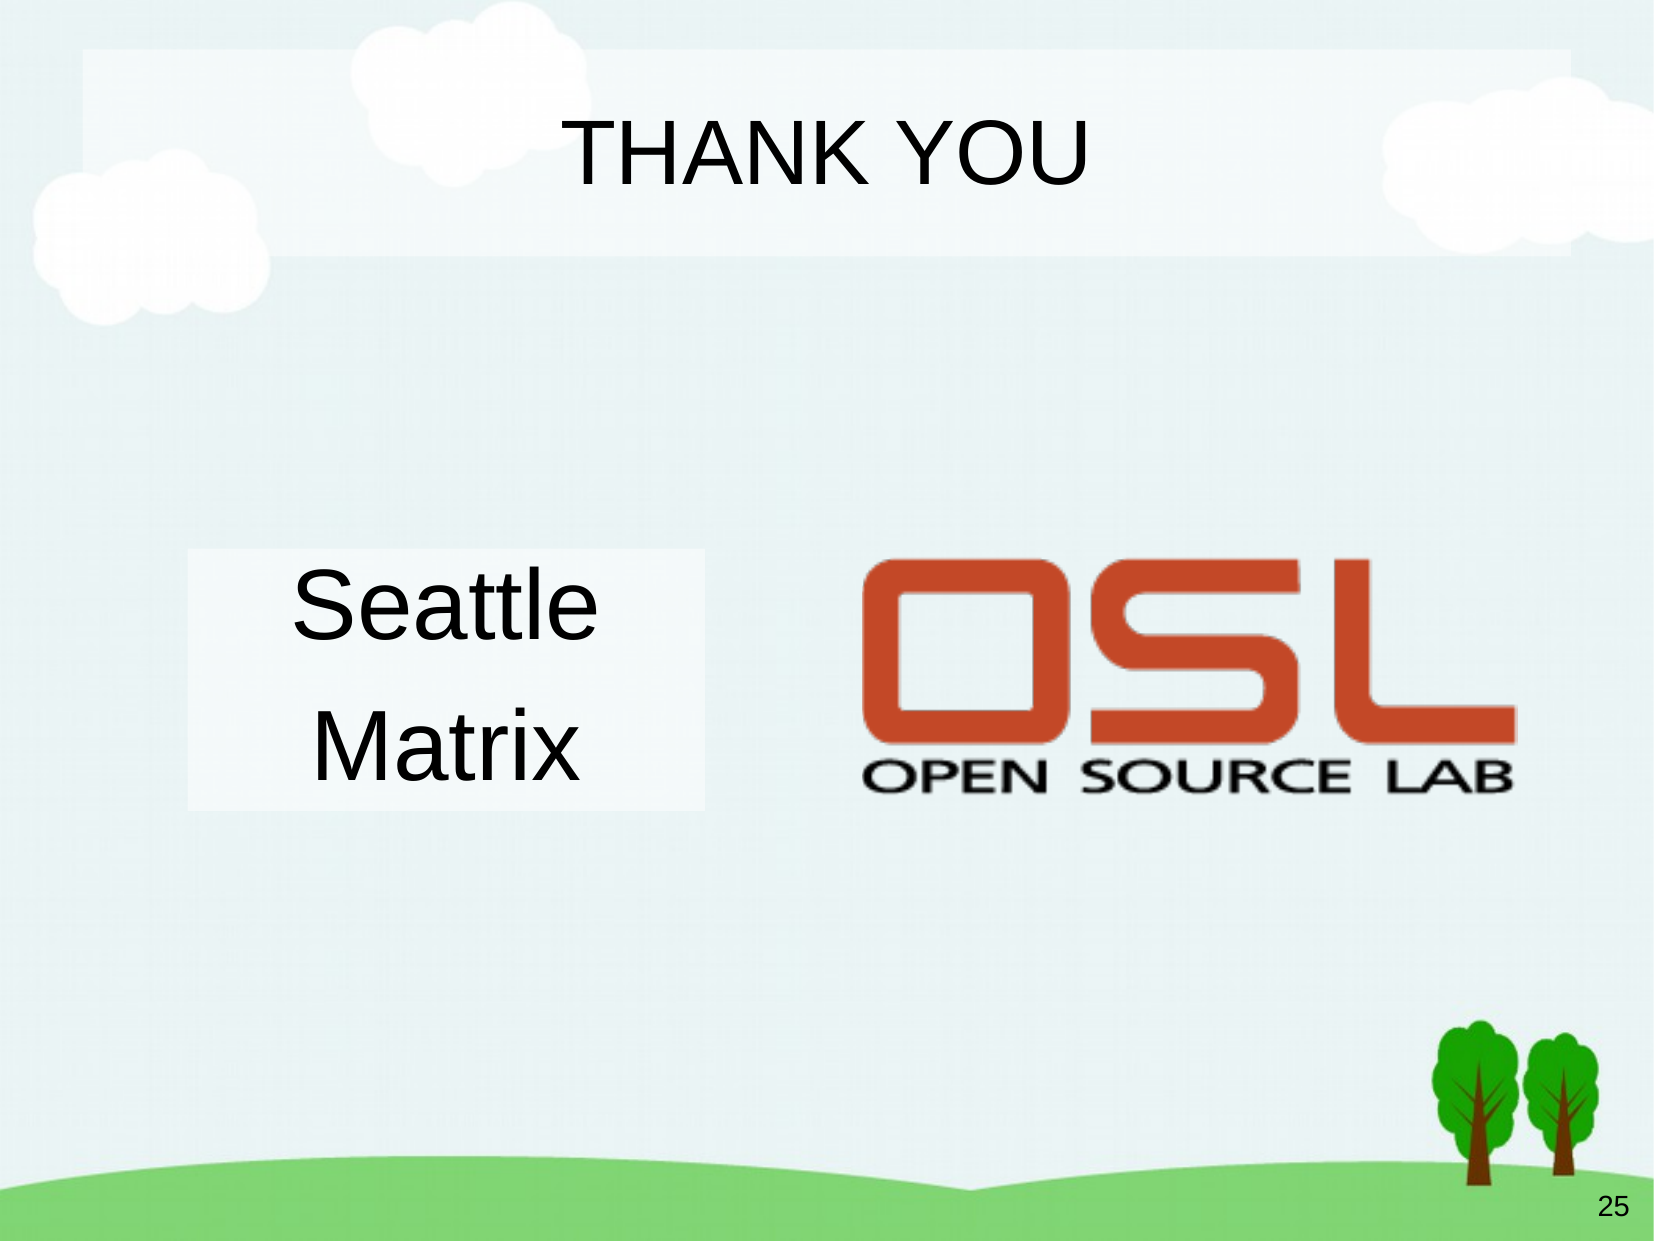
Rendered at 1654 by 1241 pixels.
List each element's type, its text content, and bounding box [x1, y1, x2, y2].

title THANK YOU [82, 49, 1571, 257]
list Seattle Matrix [187, 548, 705, 812]
picture [0, 0, 1654, 1241]
